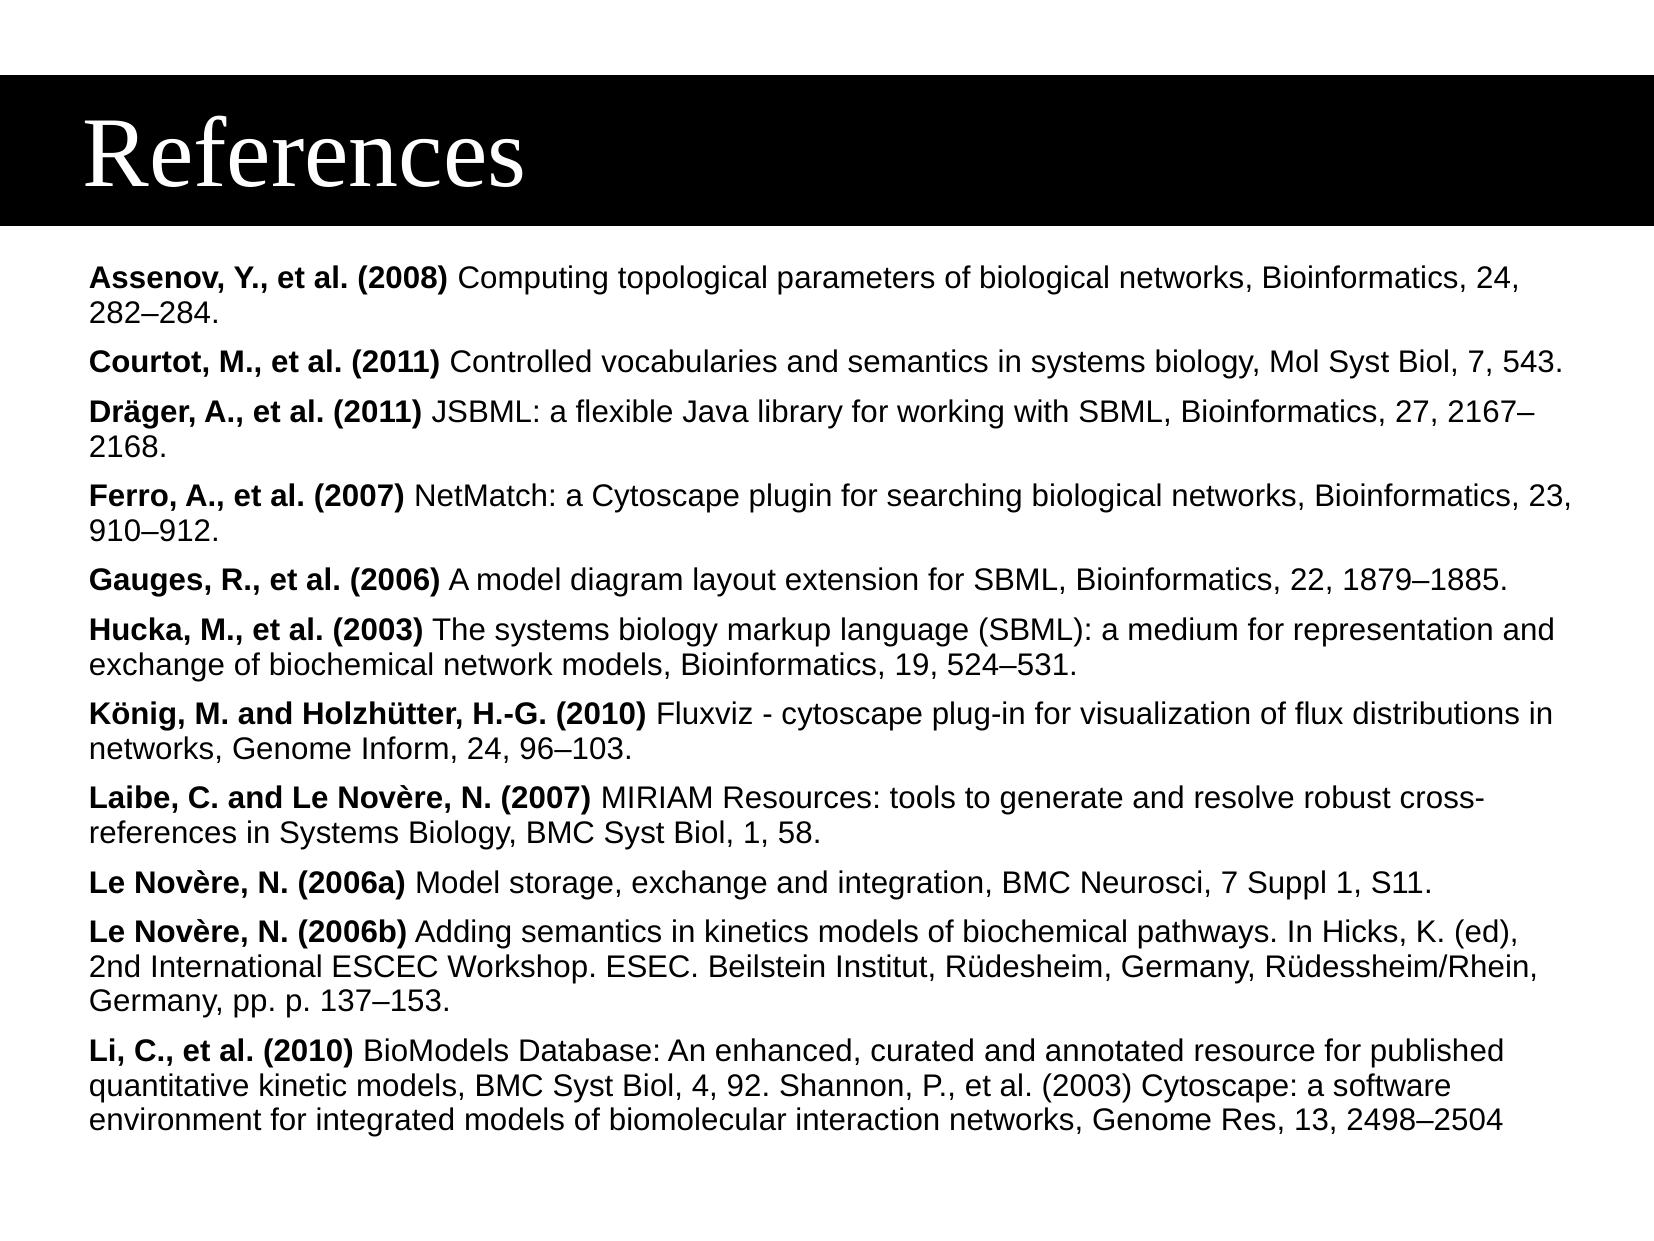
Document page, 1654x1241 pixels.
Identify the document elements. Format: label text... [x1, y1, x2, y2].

title References [82, 56, 1571, 250]
list Assenov, Y., et al. (2008) Computing topological parameters of biological networks, Bioinformatics, 24, 282–284. Courtot, M., et al. (2011) Controlled vocabularies and semantics in systems biology, Mol Syst Biol, 7, 543. Dräger, A., et al. (2011) JSBML: a flexible Java library for working with SBML, Bioinformatics, 27, 2167–2168. Ferro, A., et al. (2007) NetMatch: a Cytoscape plugin for searching biological networks, Bioinformatics, 23, 910–912. Gauges, R., et al. (2006) A model diagram layout extension for SBML, Bioinformatics, 22, 1879–1885. Hucka, M., et al. (2003) The systems biology markup language (SBML): a medium for representation and exchange of biochemical network models, Bioinformatics, 19, 524–531. König, M. and Holzhütter, H.-G. (2010) Fluxviz - cytoscape plug-in for visualization of flux distributions in networks, Genome Inform, 24, 96–103. Laibe, C. and Le Novère, N. (2007) MIRIAM Resources: tools to generate and resolve robust cross-references in Systems Biology, BMC Syst Biol, 1, 58. Le Novère, N. (2006a) Model storage, exchange and integration, BMC Neurosci, 7 Suppl 1, S11. Le Novère, N. (2006b) Adding semantics in kinetics models of biochemical pathways. In Hicks, K. (ed), 2nd International ESCEC Workshop. ESEC. Beilstein Institut, Rüdesheim, Germany, Rüdessheim/Rhein, Germany, pp. p. 137–153. Li, C., et al. (2010) BioModels Database: An enhanced, curated and annotated resource for published quantitative kinetic models, BMC Syst Biol, 4, 92. Shannon, P., et al. (2003) Cytoscape: a software environment for integrated models of biomolecular interaction networks, Genome Res, 13, 2498–2504 [88, 260, 1578, 1138]
